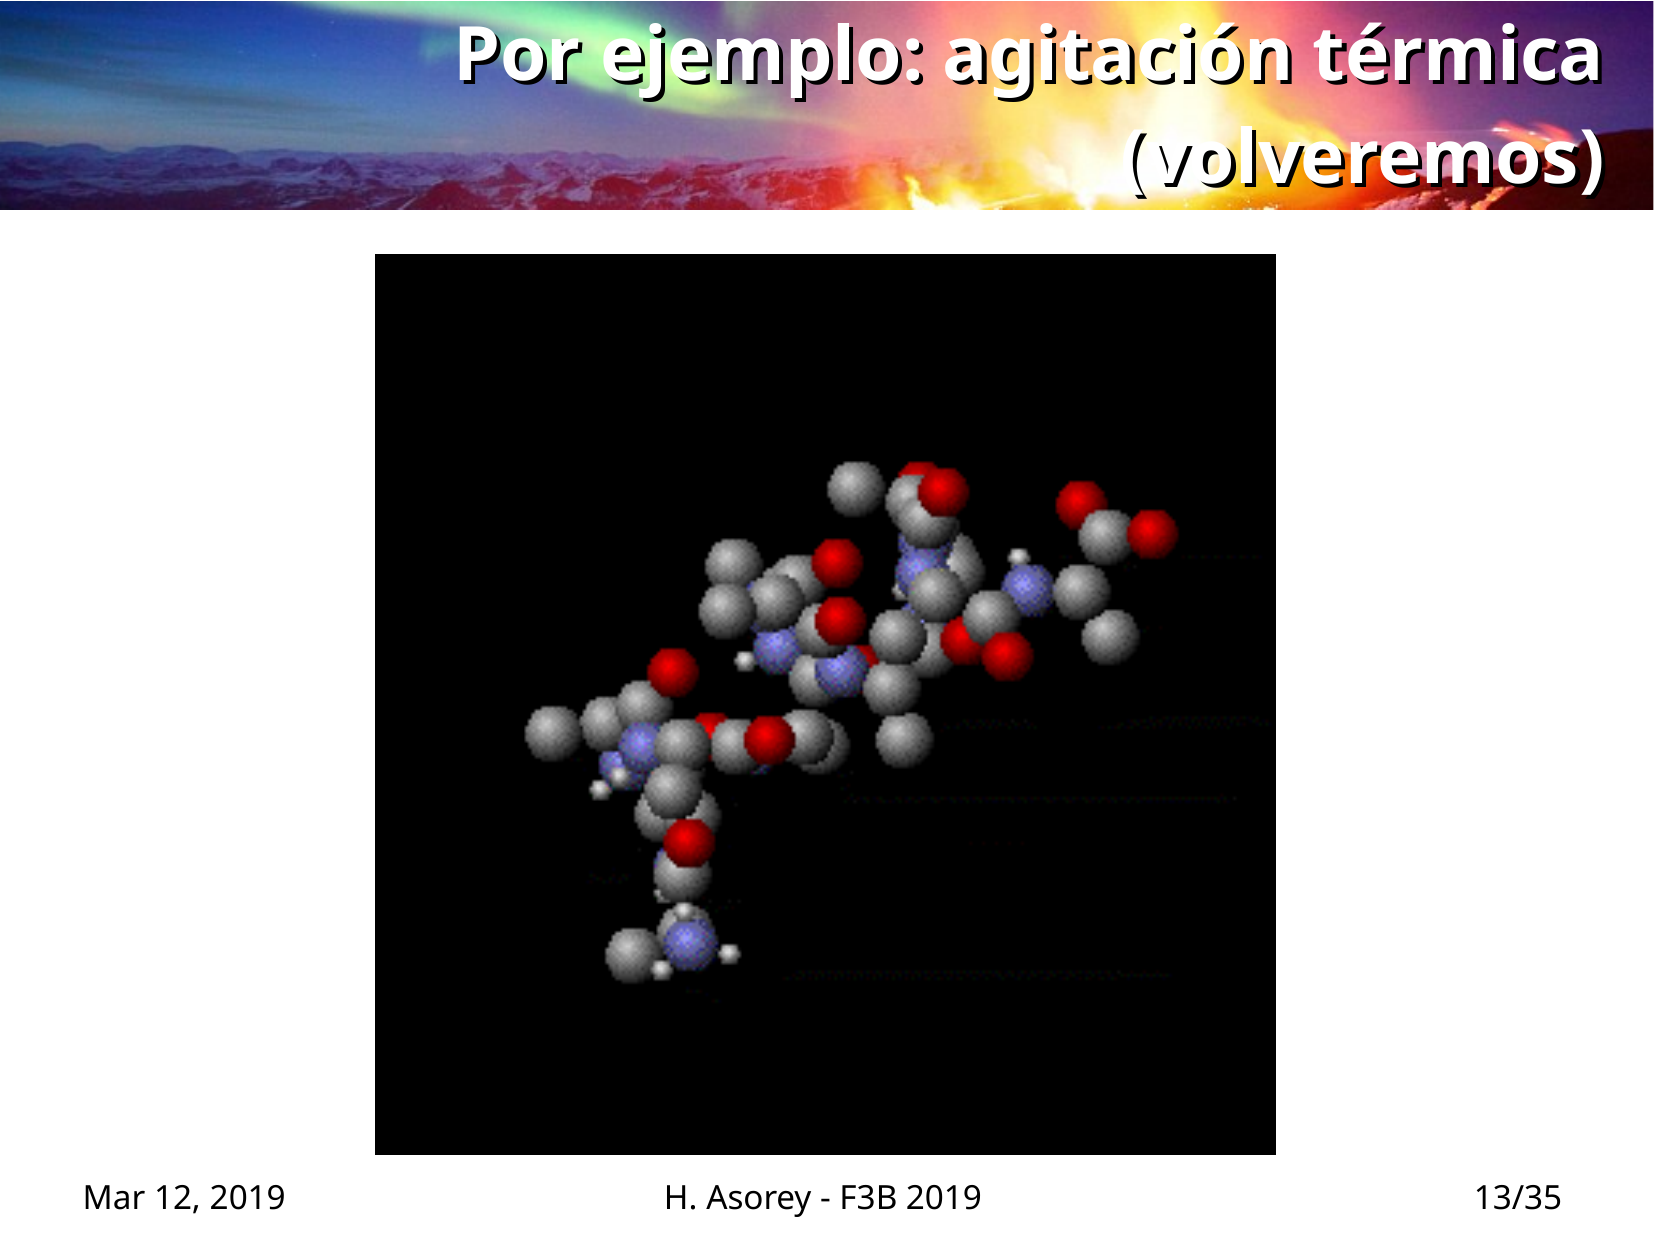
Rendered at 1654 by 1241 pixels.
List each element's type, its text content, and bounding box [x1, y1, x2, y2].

title Por ejemplo: agitación térmica (volveremos) [45, 15, 1606, 191]
picture [375, 254, 1276, 1156]
picture [0, 1, 1654, 210]
